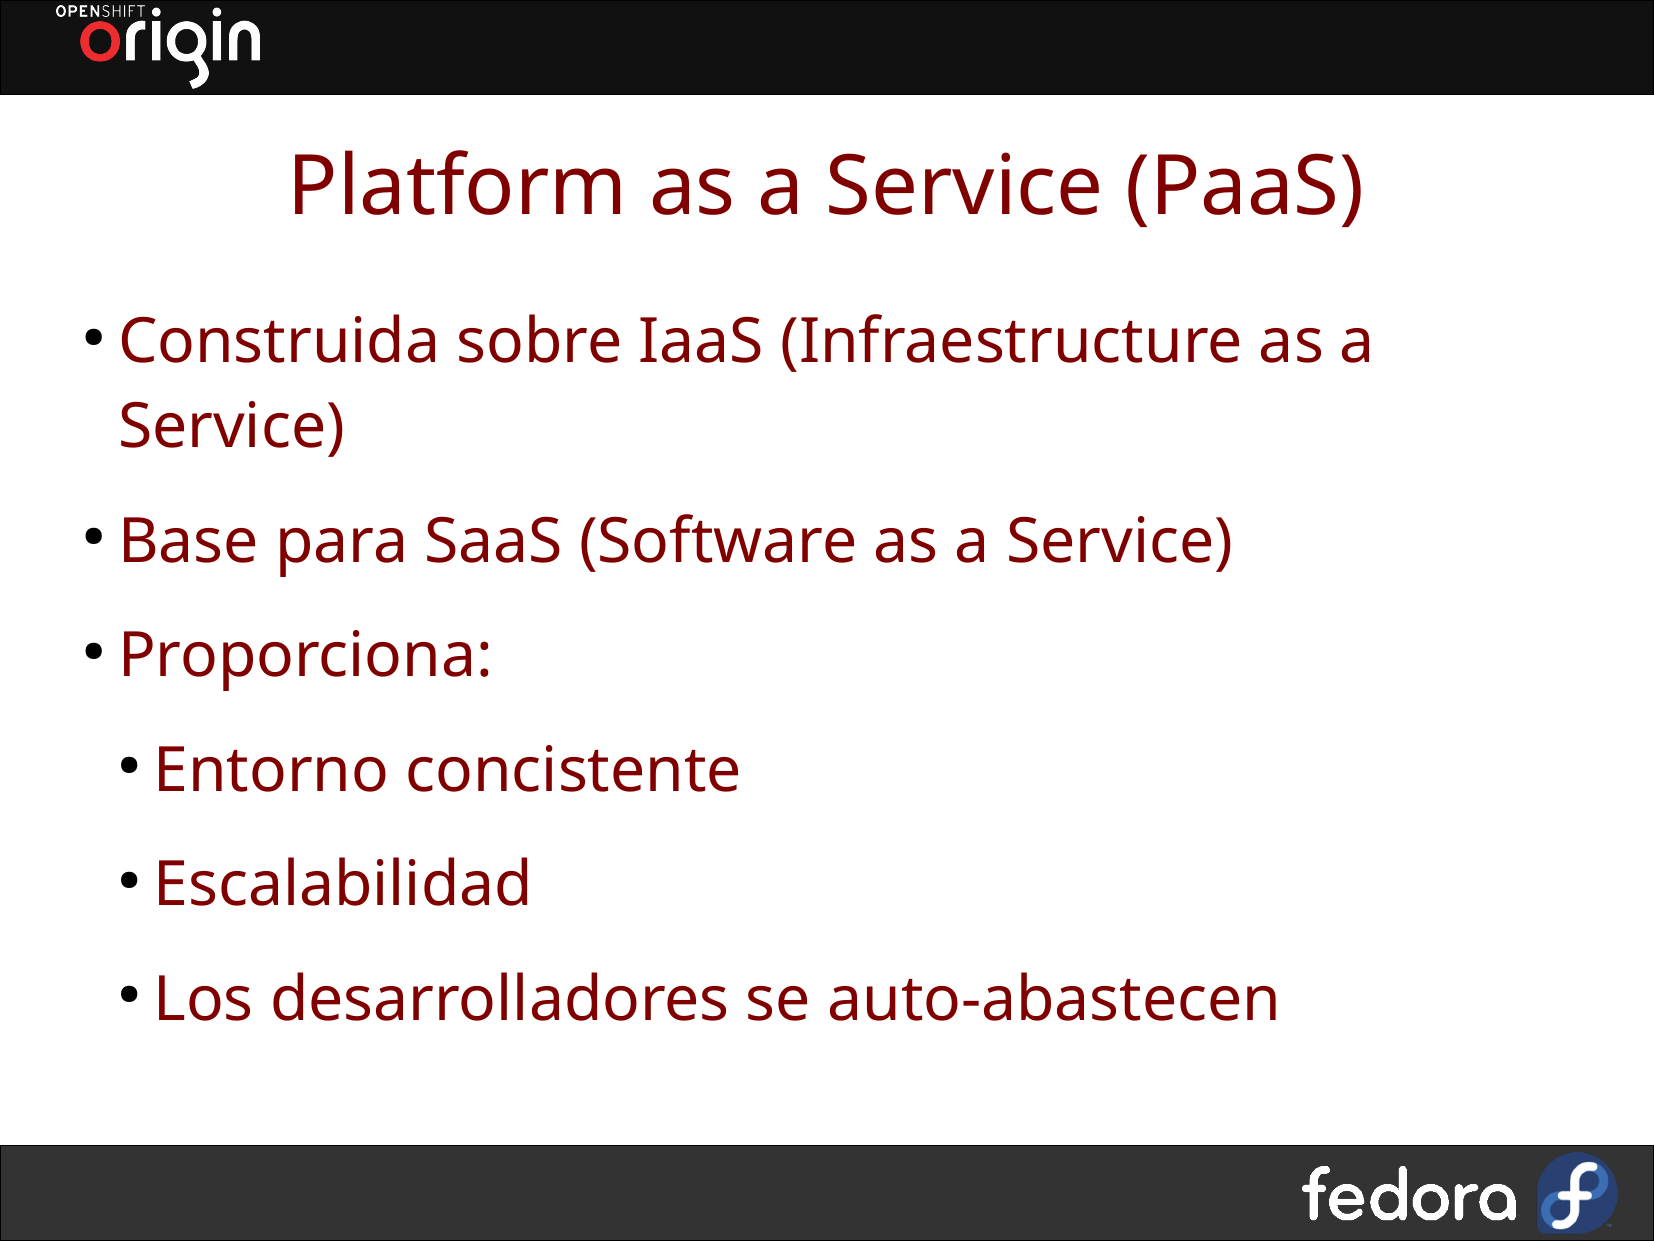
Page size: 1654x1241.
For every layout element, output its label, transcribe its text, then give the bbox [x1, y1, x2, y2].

subtitle Construida sobre IaaS (Infraestructure as a Service) Base para SaaS (Software as a Service) Proporciona: Entorno concistente Escalabilidad Los desarrolladores se auto-abastecen [82, 296, 1571, 1099]
picture [1299, 1151, 1619, 1235]
picture [56, 5, 260, 89]
title Platform as a Service (PaaS) [82, 78, 1571, 287]
